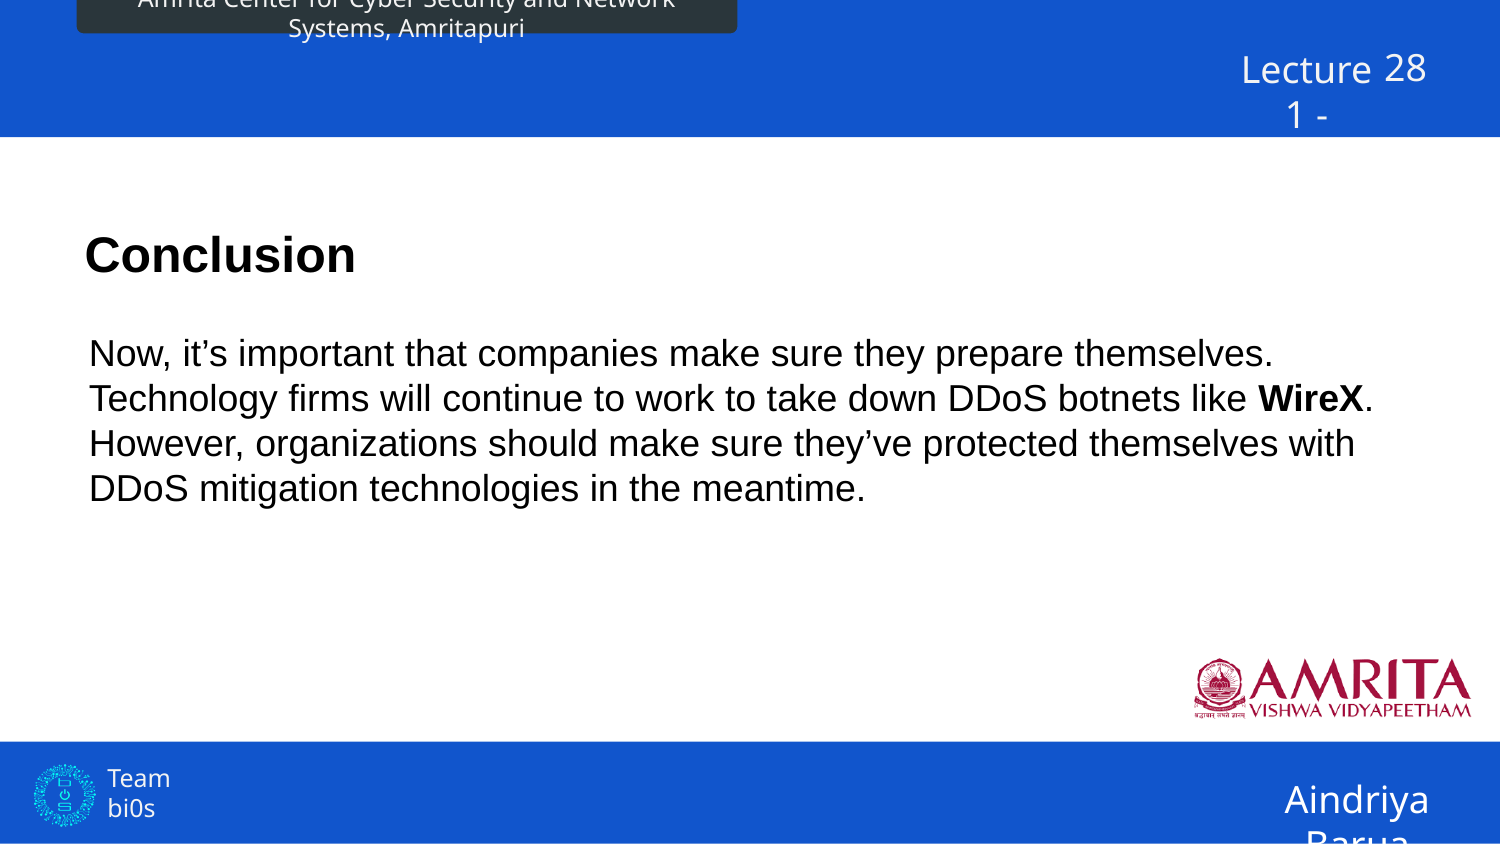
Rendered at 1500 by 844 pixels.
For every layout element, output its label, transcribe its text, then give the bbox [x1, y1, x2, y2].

picture [30, 763, 99, 828]
text_box Conclusion [69, 207, 600, 264]
slide_number <number> [1322, 42, 1489, 98]
text_box Now, it’s important that companies make sure they prepare themselves. Technology firms will continue to work to take down DDoS botnets like WireX. However, organizations should make sure they’ve protected themselves with DDoS mitigation technologies in the meantime. [74, 314, 1441, 695]
picture [1193, 654, 1473, 724]
